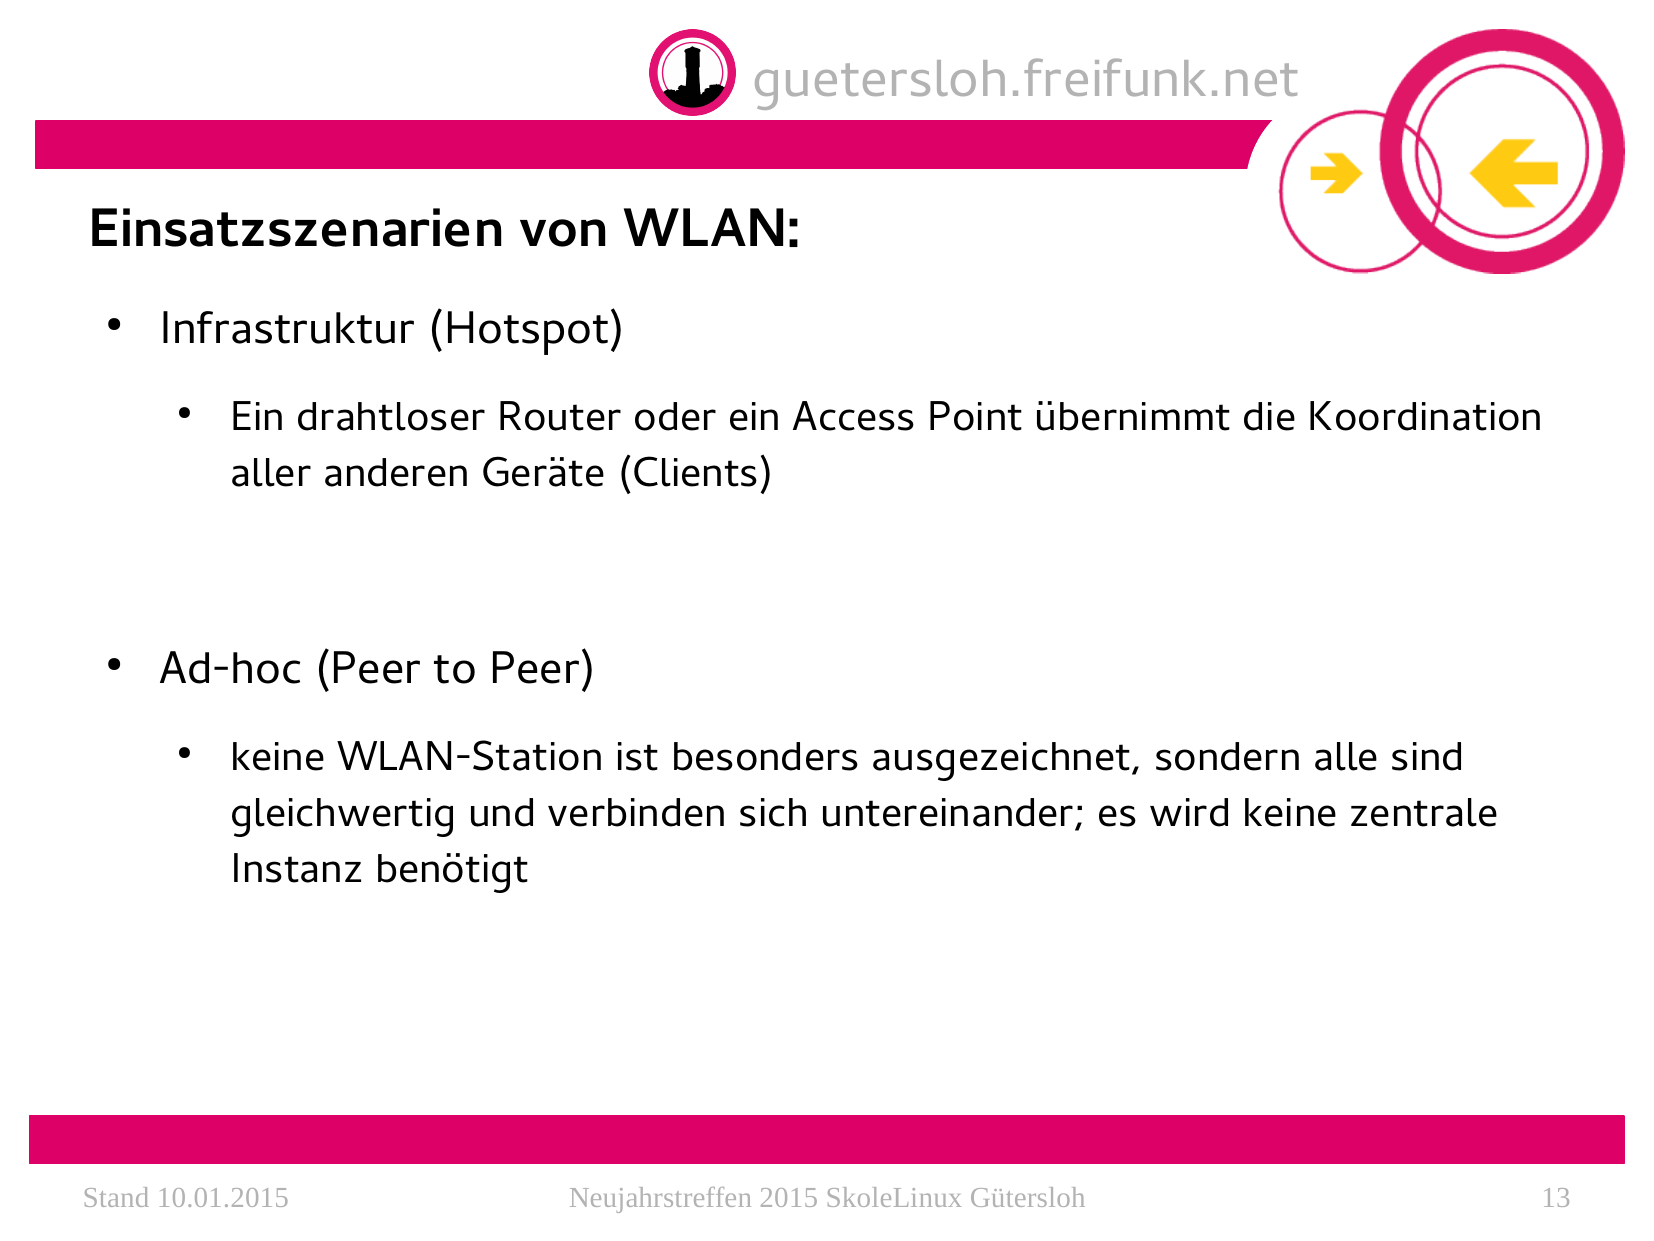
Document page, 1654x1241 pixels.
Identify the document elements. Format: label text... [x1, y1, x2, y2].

list Infrastruktur (Hotspot) Ein drahtloser Router oder ein Access Point übernimmt die Koordination aller anderen Geräte (Clients) Ad-hoc (Peer to Peer) keine WLAN-Station ist besonders ausgezeichnet, sondern alle sind gleichwertig und verbinden sich untereinander; es wird keine zentrale Instanz benötigt [88, 295, 1565, 1049]
title Einsatzszenarien von WLAN: [88, 196, 1123, 271]
picture [1278, 29, 1625, 274]
picture [649, 29, 736, 116]
